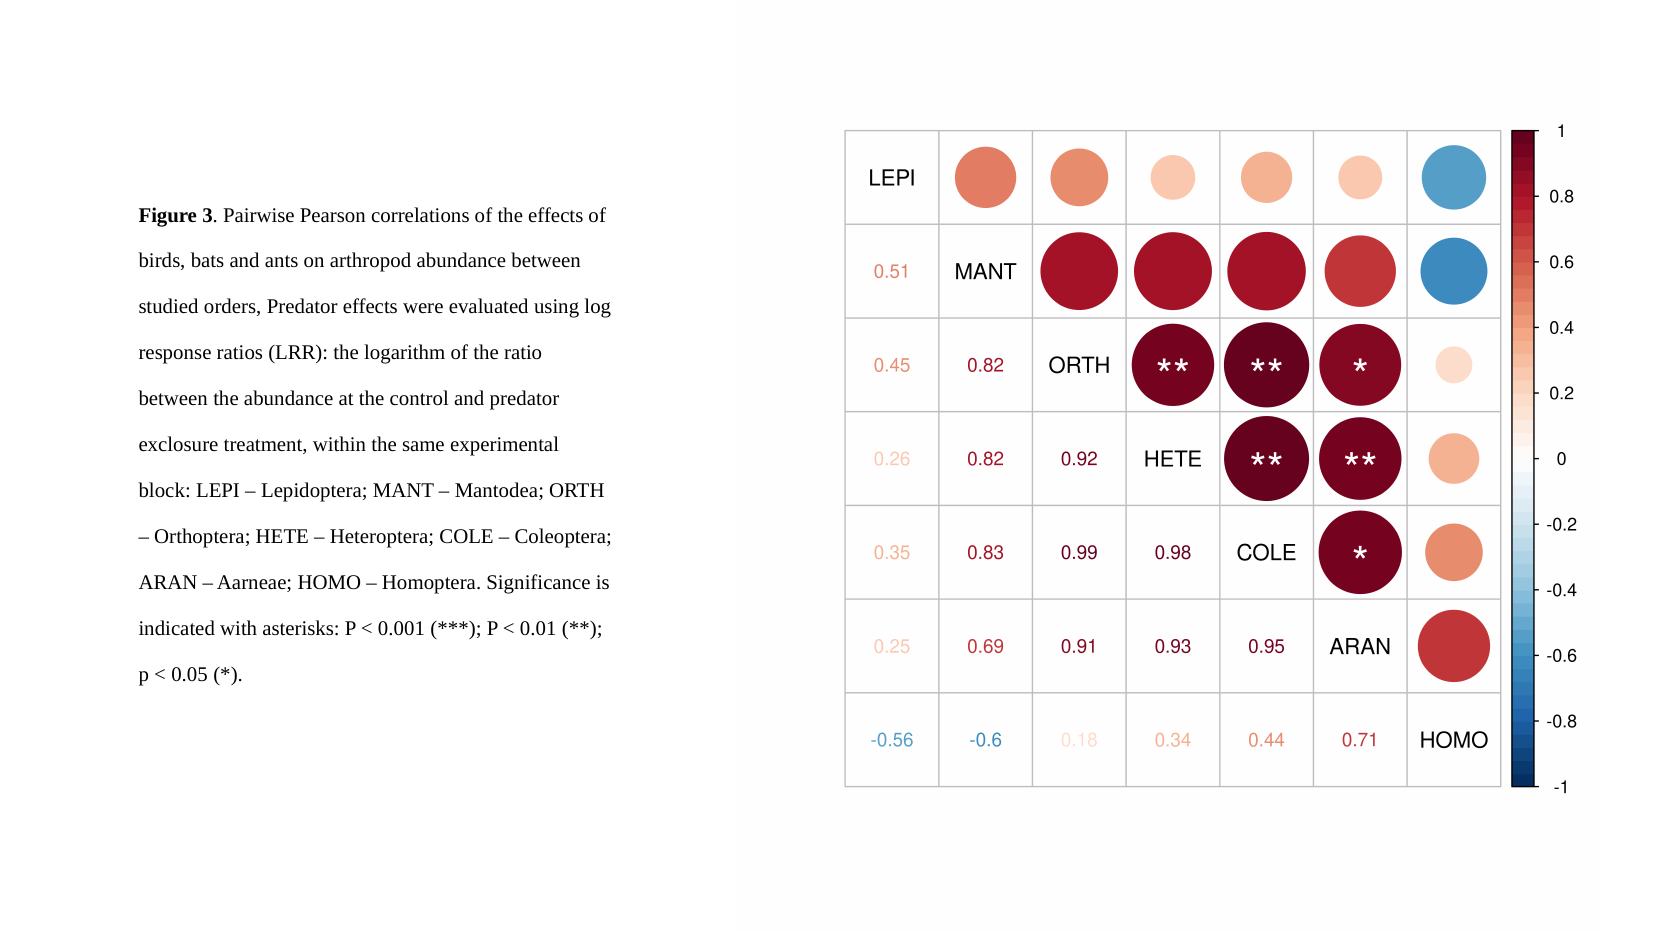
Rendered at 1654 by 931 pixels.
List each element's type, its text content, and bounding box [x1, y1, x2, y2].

picture [735, 0, 1599, 931]
list Figure 3. Pairwise Pearson correlations of the effects of birds, bats and ants on arthropod abundance between studied orders, Predator effects were evaluated using log response ratios (LRR): the logarithm of the ratio between the abundance at the control and predator exclosure treatment, within the same experimental block: LEPI – Lepidoptera; MANT – Mantodea; ORTH – Orthoptera; HETE – Heteroptera; COLE – Coleoptera; ARAN – Aarneae; HOMO – Homoptera. Significance is indicated with asterisks: P < 0.001 (***); P < 0.01 (**); p < 0.05 (*). [138, 180, 616, 721]
